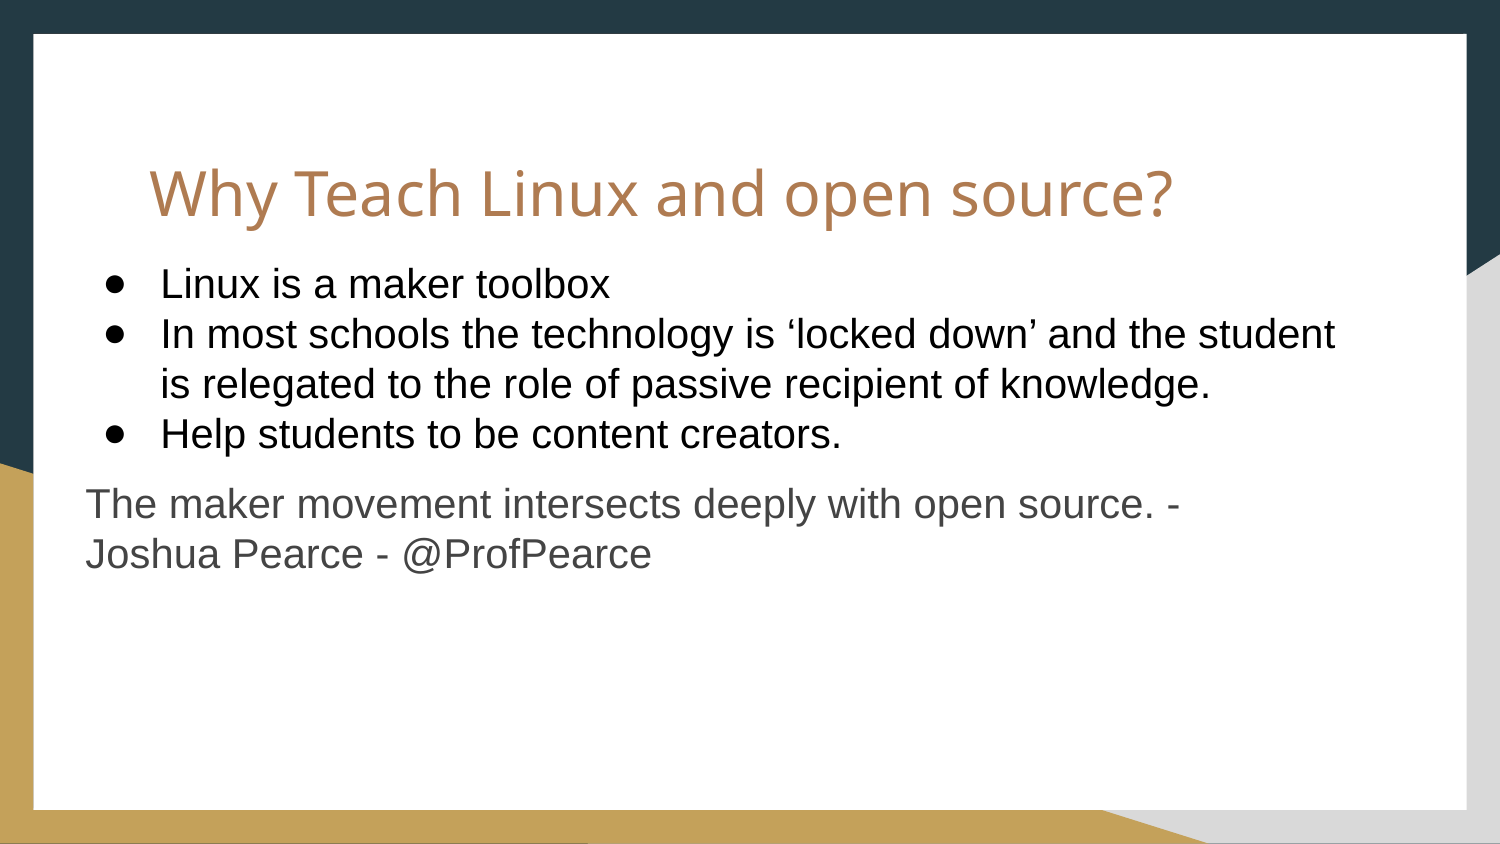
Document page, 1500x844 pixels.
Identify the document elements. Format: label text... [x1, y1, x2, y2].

text_box Linux is a maker toolbox In most schools the technology is ‘locked down’ and the student is relegated to the role of passive recipient of knowledge. Help students to be content creators. [70, 241, 1388, 401]
text_box The maker movement intersects deeply with open source. - Joshua Pearce - @ProfPearce [70, 461, 1299, 737]
title Why Teach Linux and open source? [134, 138, 1366, 241]
